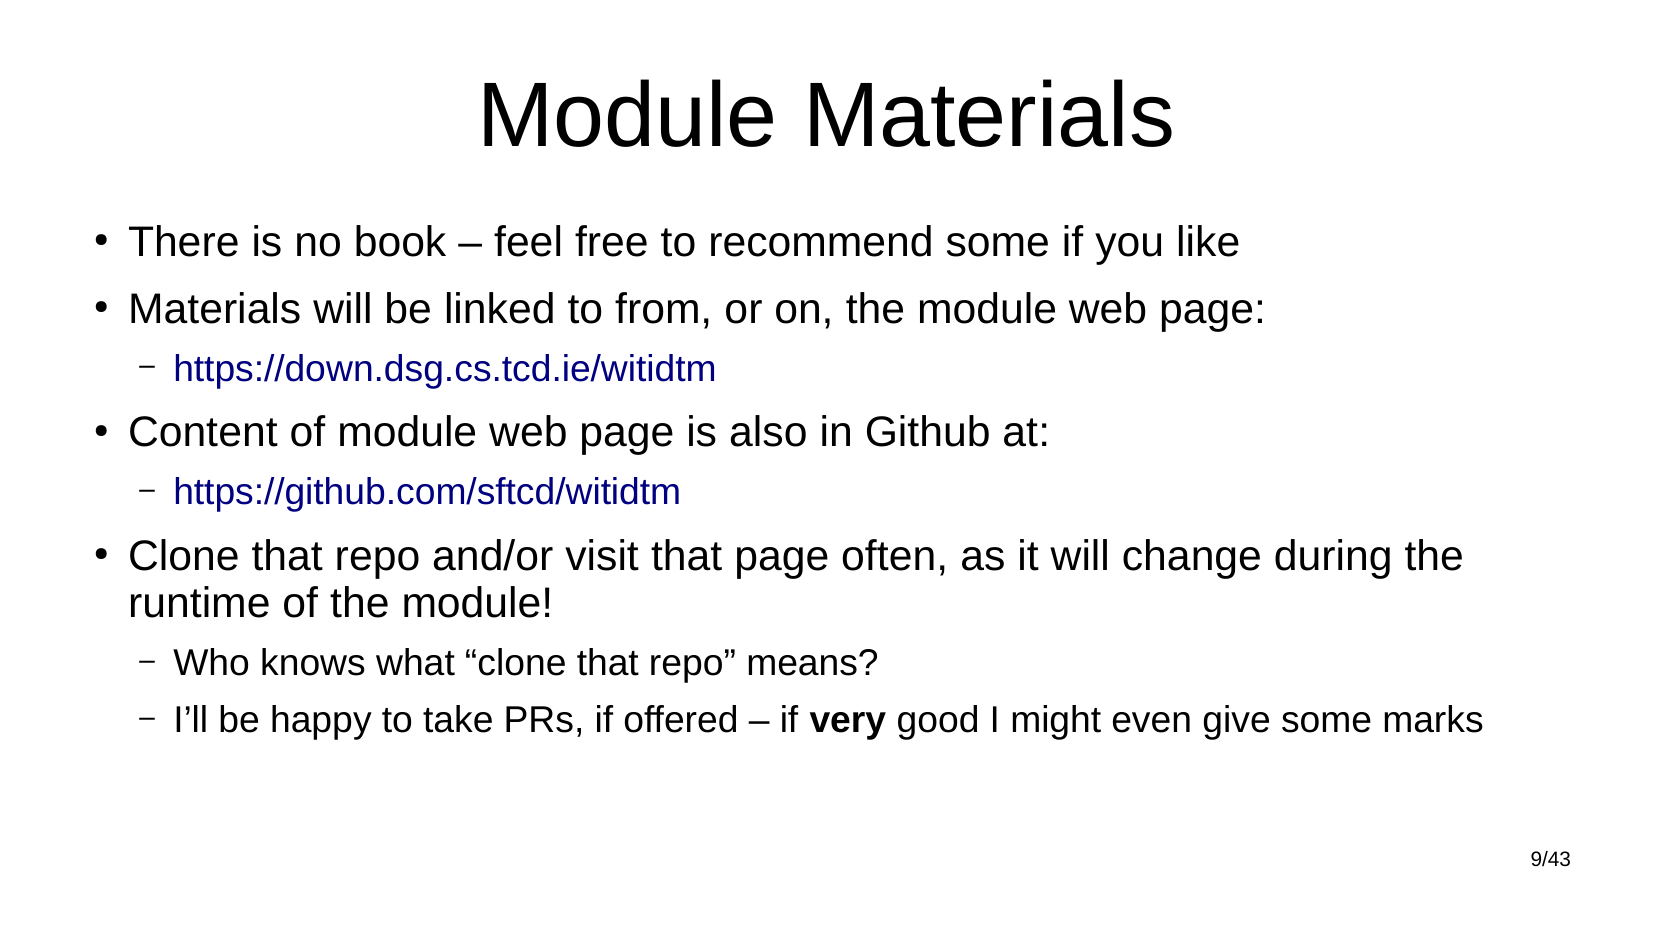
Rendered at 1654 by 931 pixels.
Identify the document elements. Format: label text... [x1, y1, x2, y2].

list There is no book – feel free to recommend some if you like Materials will be linked to from, or on, the module web page: https://down.dsg.cs.tcd.ie/witidtm Content of module web page is also in Github at: https://github.com/sftcd/witidtm Clone that repo and/or visit that page often, as it will change during the runtime of the module! Who knows what “clone that repo” means? I’ll be happy to take PRs, if offered – if very good I might even give some marks [82, 217, 1571, 758]
title Module Materials [82, 37, 1571, 193]
